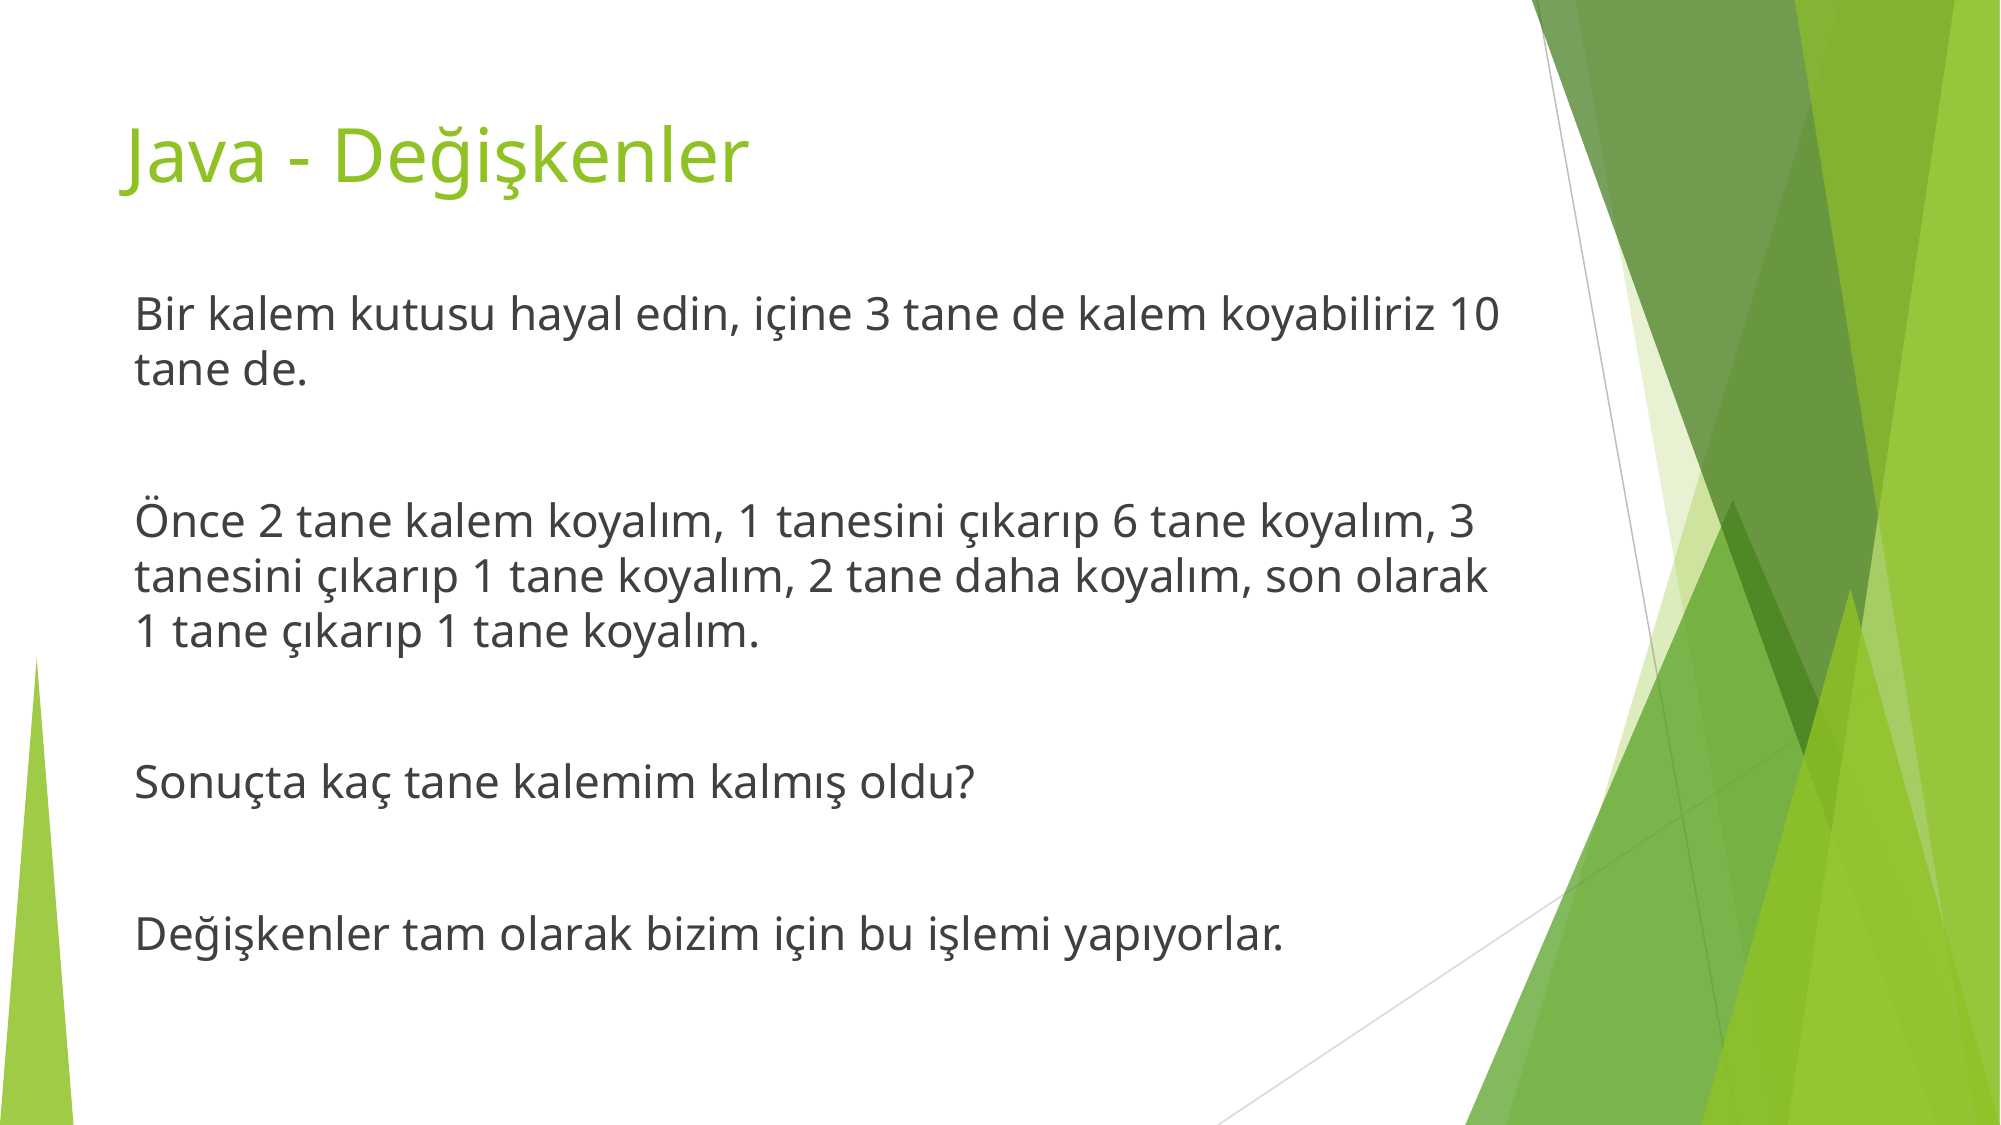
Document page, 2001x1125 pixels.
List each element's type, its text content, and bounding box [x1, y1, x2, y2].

list Bir kalem kutusu hayal edin, içine 3 tane de kalem koyabiliriz 10 tane de. Önce 2 tane kalem koyalım, 1 tanesini çıkarıp 6 tane koyalım, 3 tanesini çıkarıp 1 tane koyalım, 2 tane daha koyalım, son olarak 1 tane çıkarıp 1 tane koyalım. Sonuçta kaç tane kalemim kalmış oldu? Değişkenler tam olarak bizim için bu işlemi yapıyorlar. [120, 277, 1531, 811]
title Java - Değişkenler [111, 99, 1522, 317]
